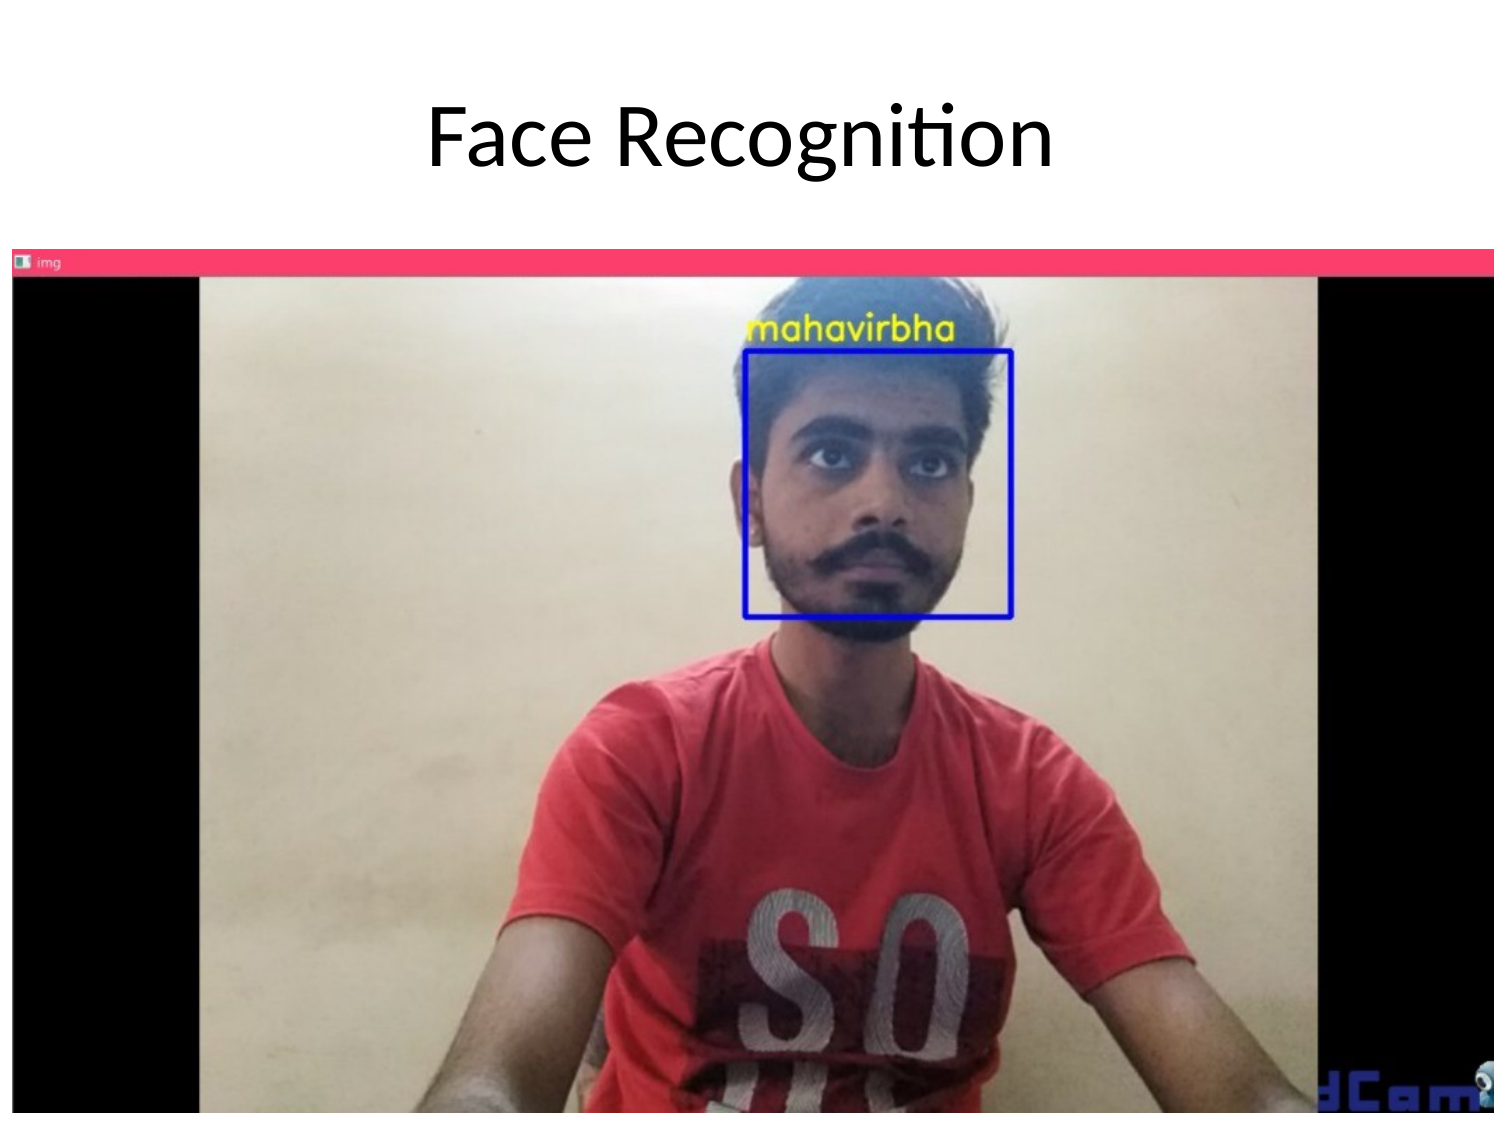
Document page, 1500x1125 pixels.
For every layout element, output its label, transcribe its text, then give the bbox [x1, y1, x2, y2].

text_box Face Recognition [103, 8, 1379, 250]
picture [12, 249, 1494, 1113]
